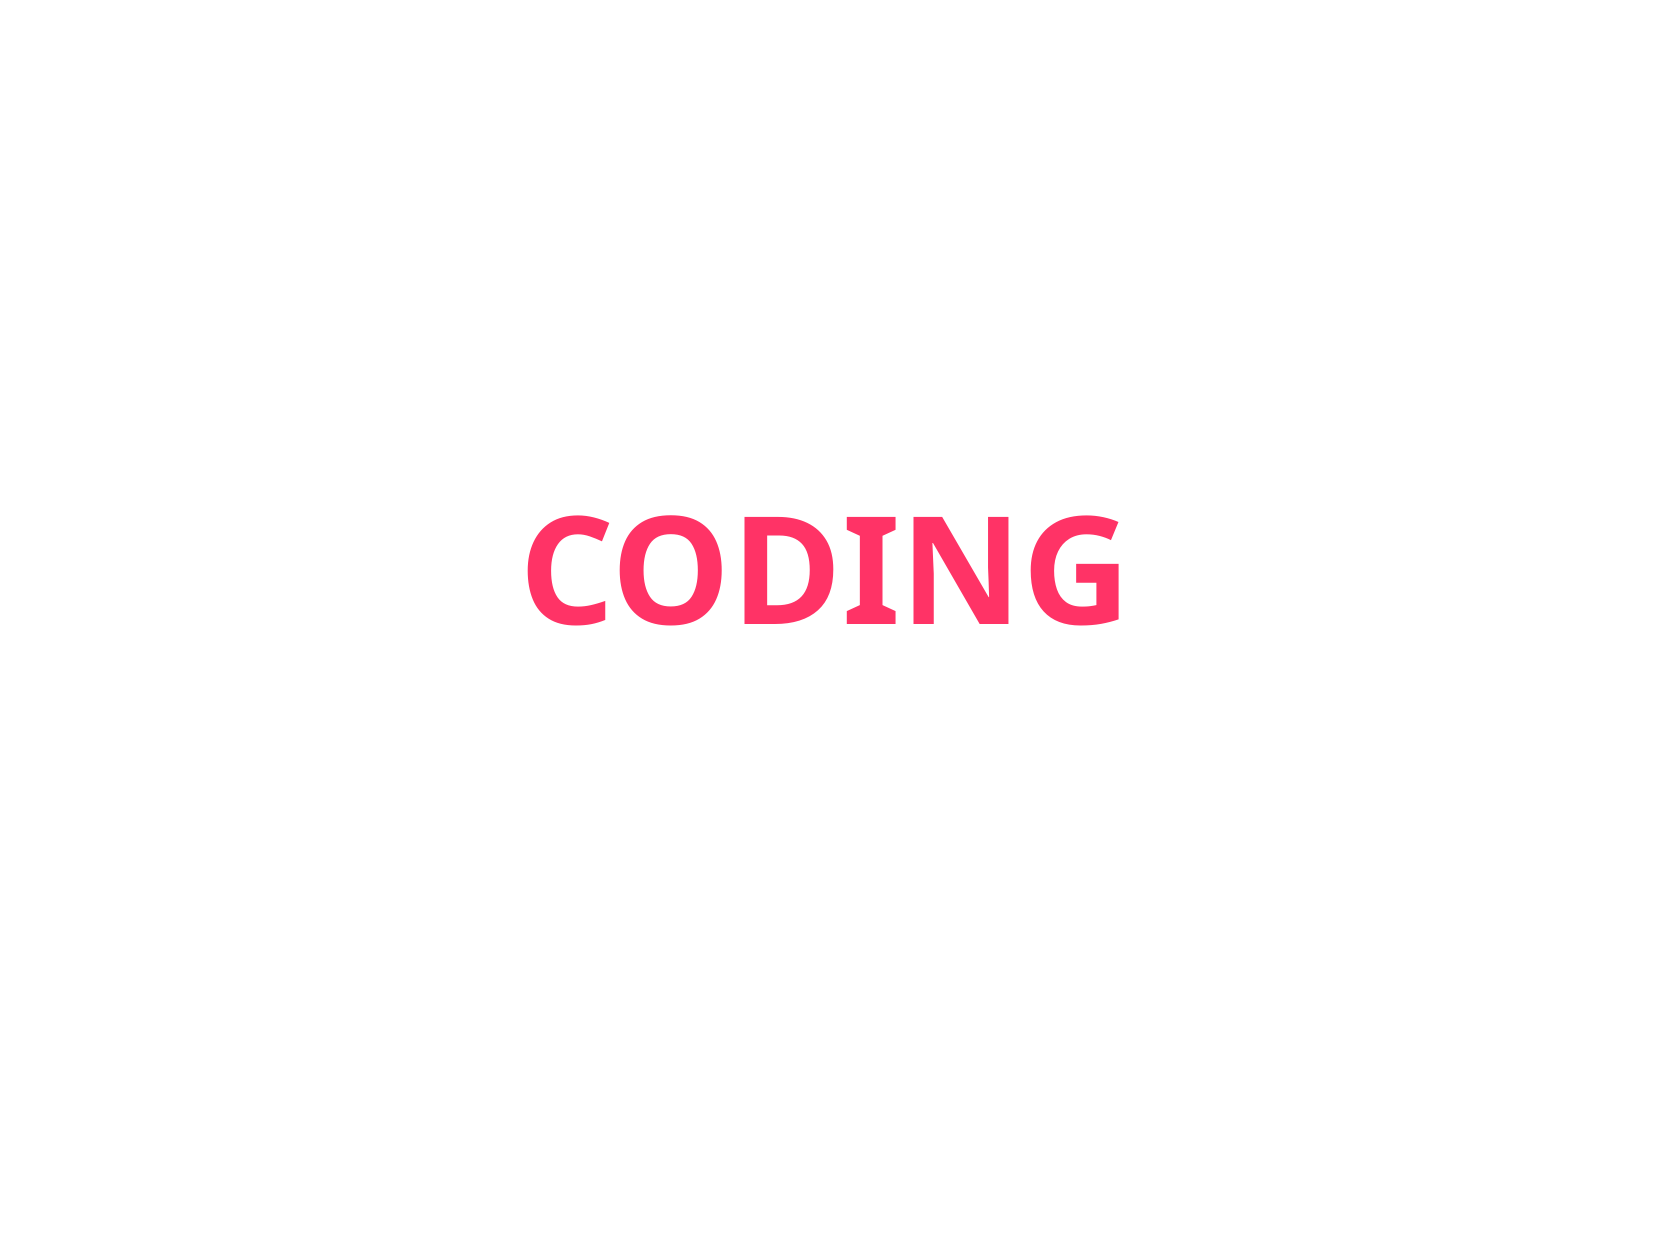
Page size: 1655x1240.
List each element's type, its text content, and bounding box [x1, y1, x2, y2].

text_box CODING [150, 457, 1501, 641]
